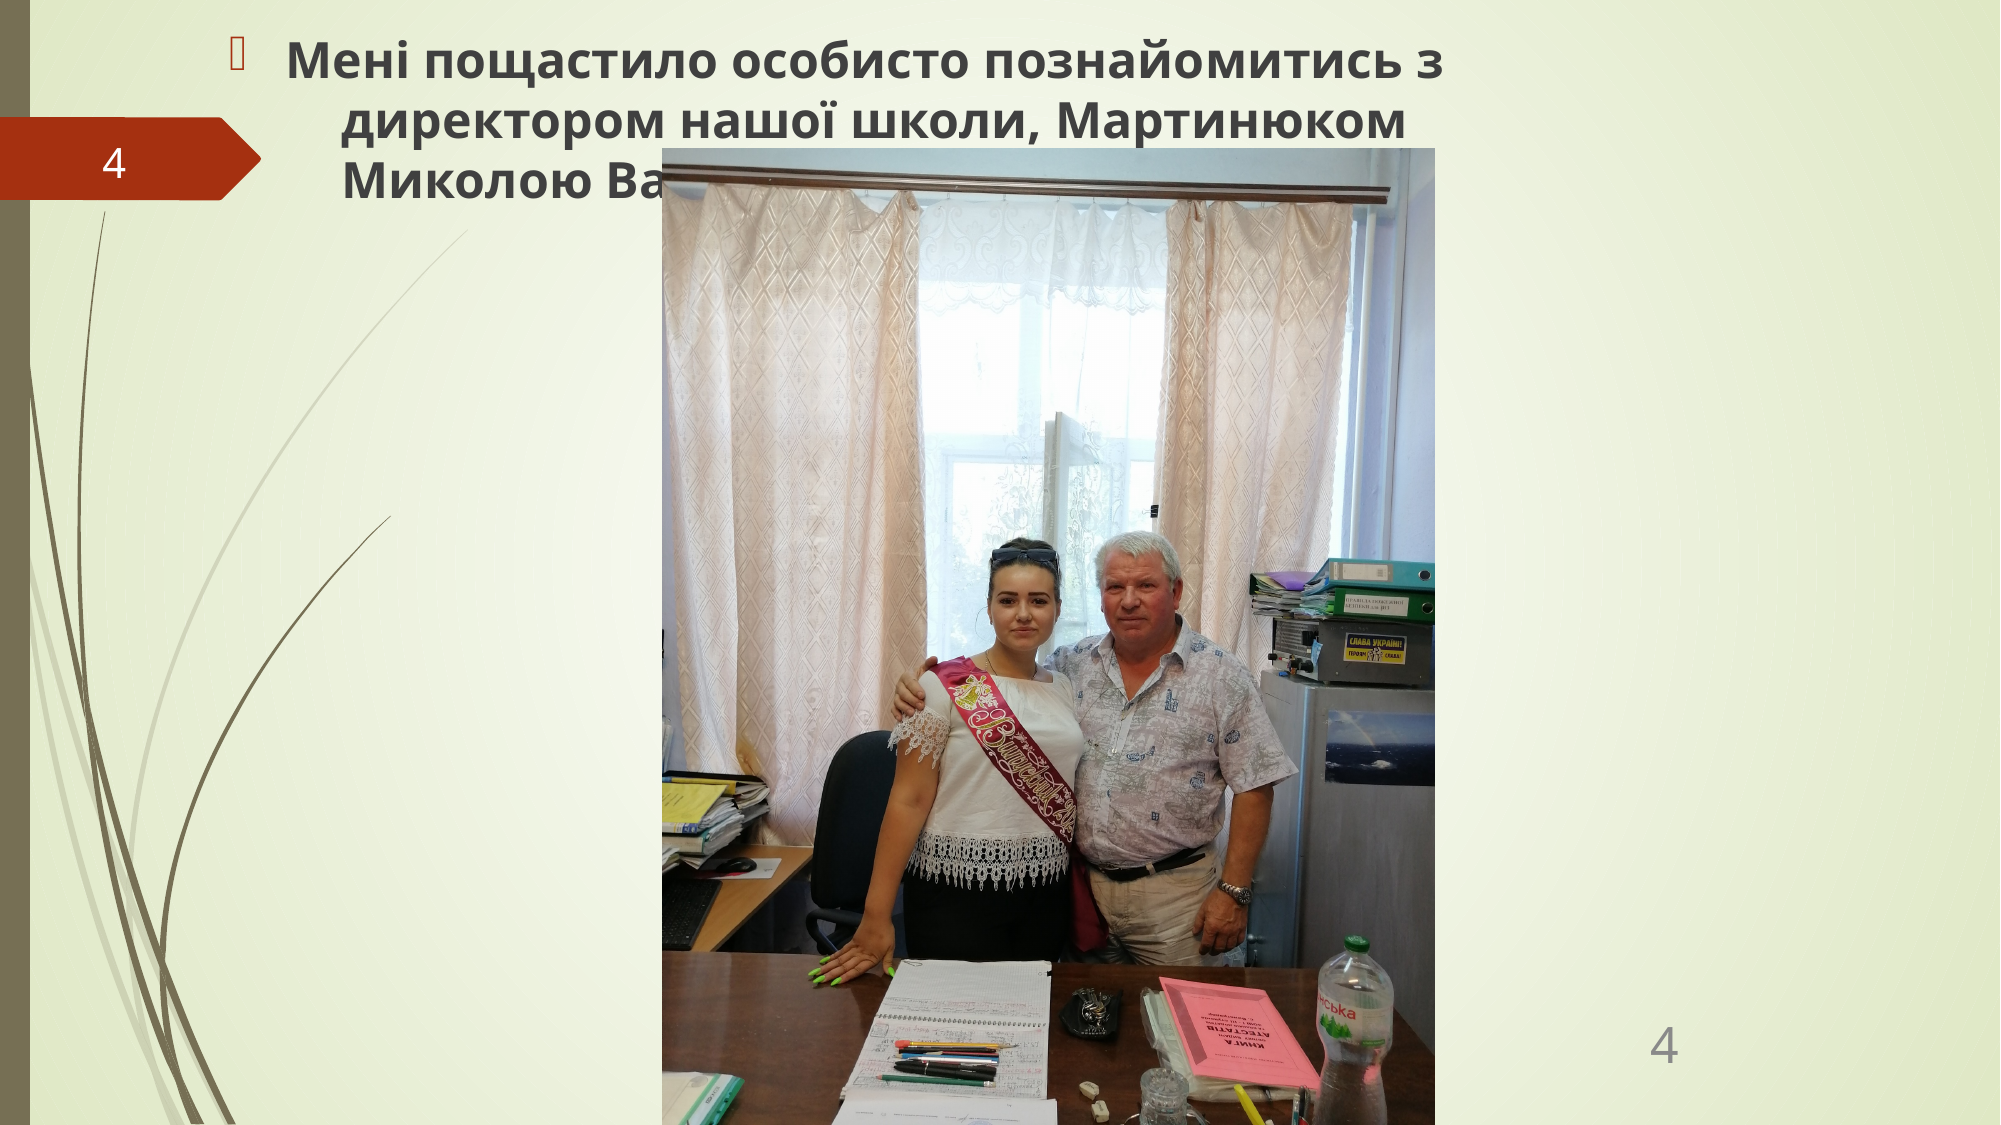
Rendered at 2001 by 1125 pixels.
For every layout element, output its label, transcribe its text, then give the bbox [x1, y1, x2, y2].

picture [662, 148, 1435, 1125]
list Мені пощастило особисто познайомитись з директором нашої школи, Мартинюком Миколою Васильовичем [214, 21, 1677, 641]
text_box 4 [87, 129, 216, 190]
text_box 4 [1635, 1006, 2000, 1067]
